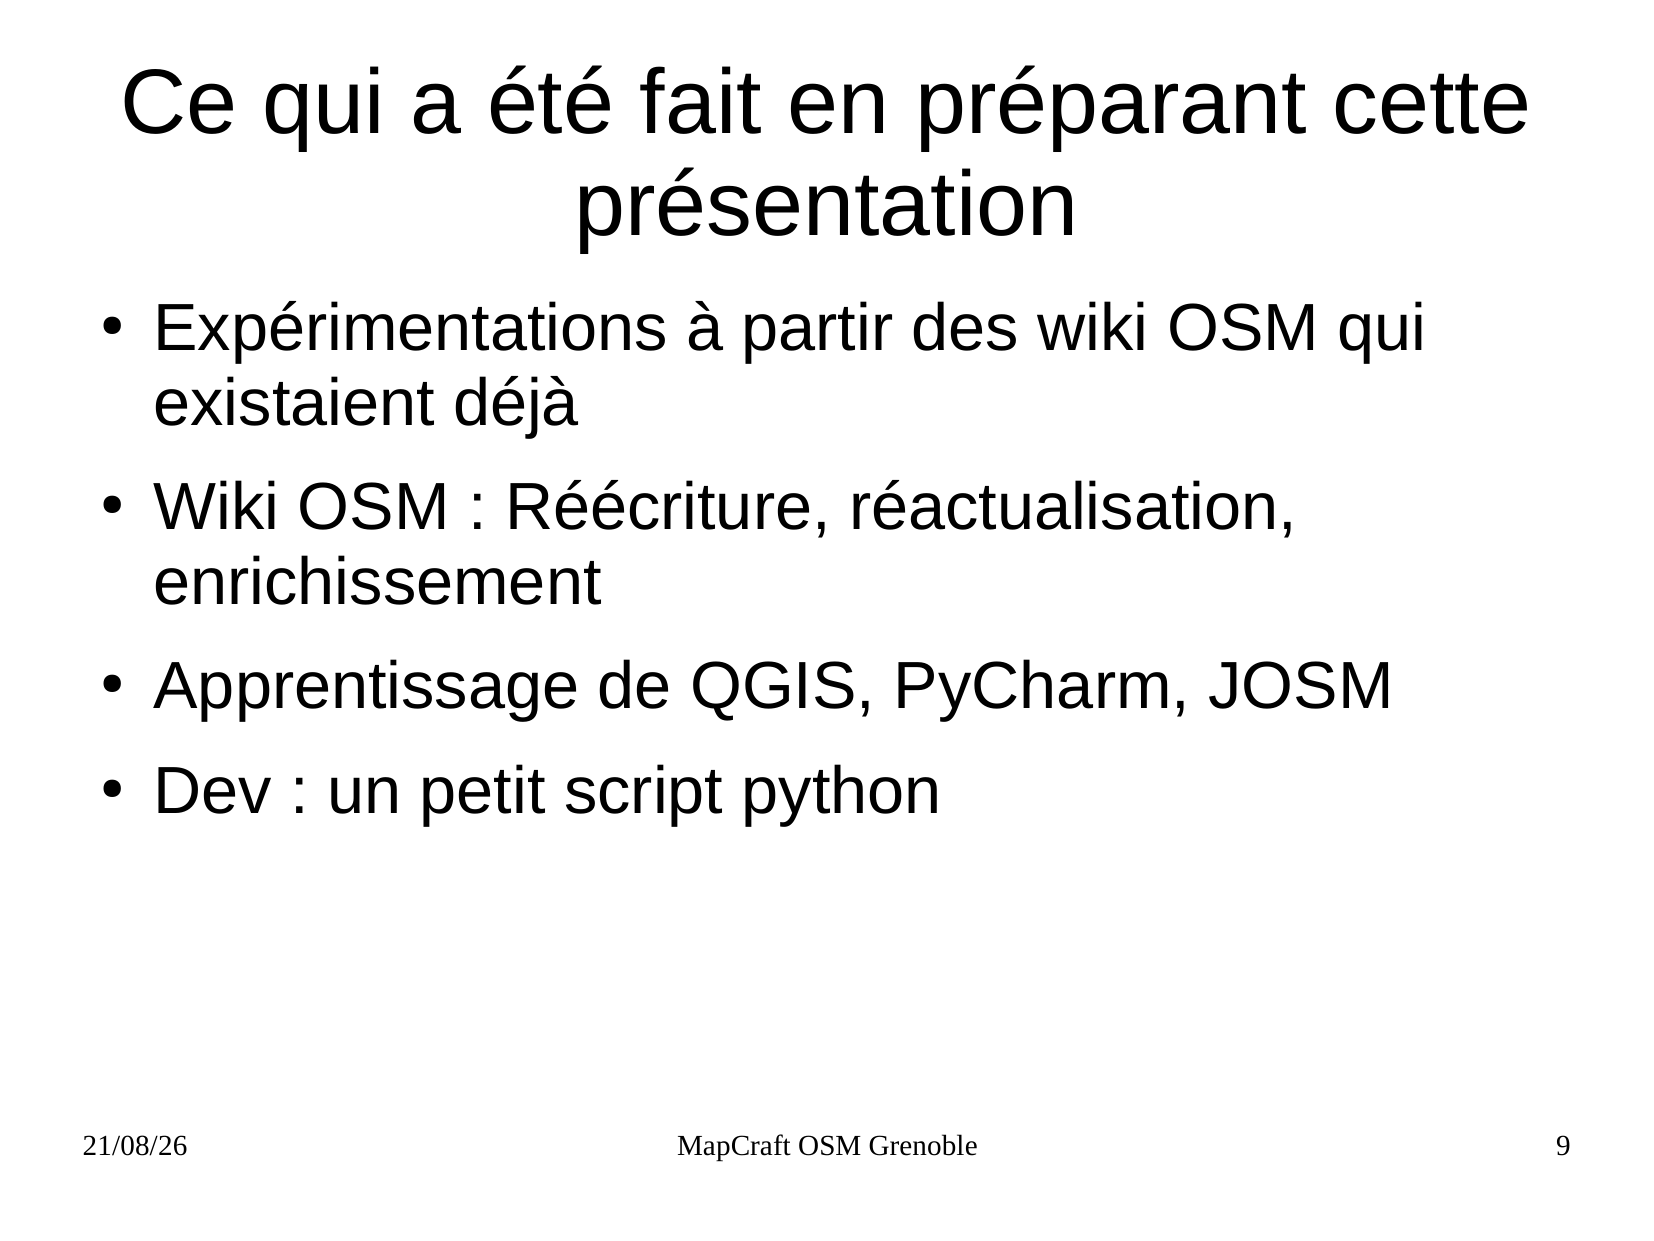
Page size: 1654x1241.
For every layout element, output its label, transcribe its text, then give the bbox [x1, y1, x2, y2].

title Ce qui a été fait en préparant cette présentation [82, 49, 1571, 257]
list Expérimentations à partir des wiki OSM qui existaient déjà Wiki OSM : Réécriture, réactualisation, enrichissement Apprentissage de QGIS, PyCharm, JOSM Dev : un petit script python [82, 290, 1571, 1010]
